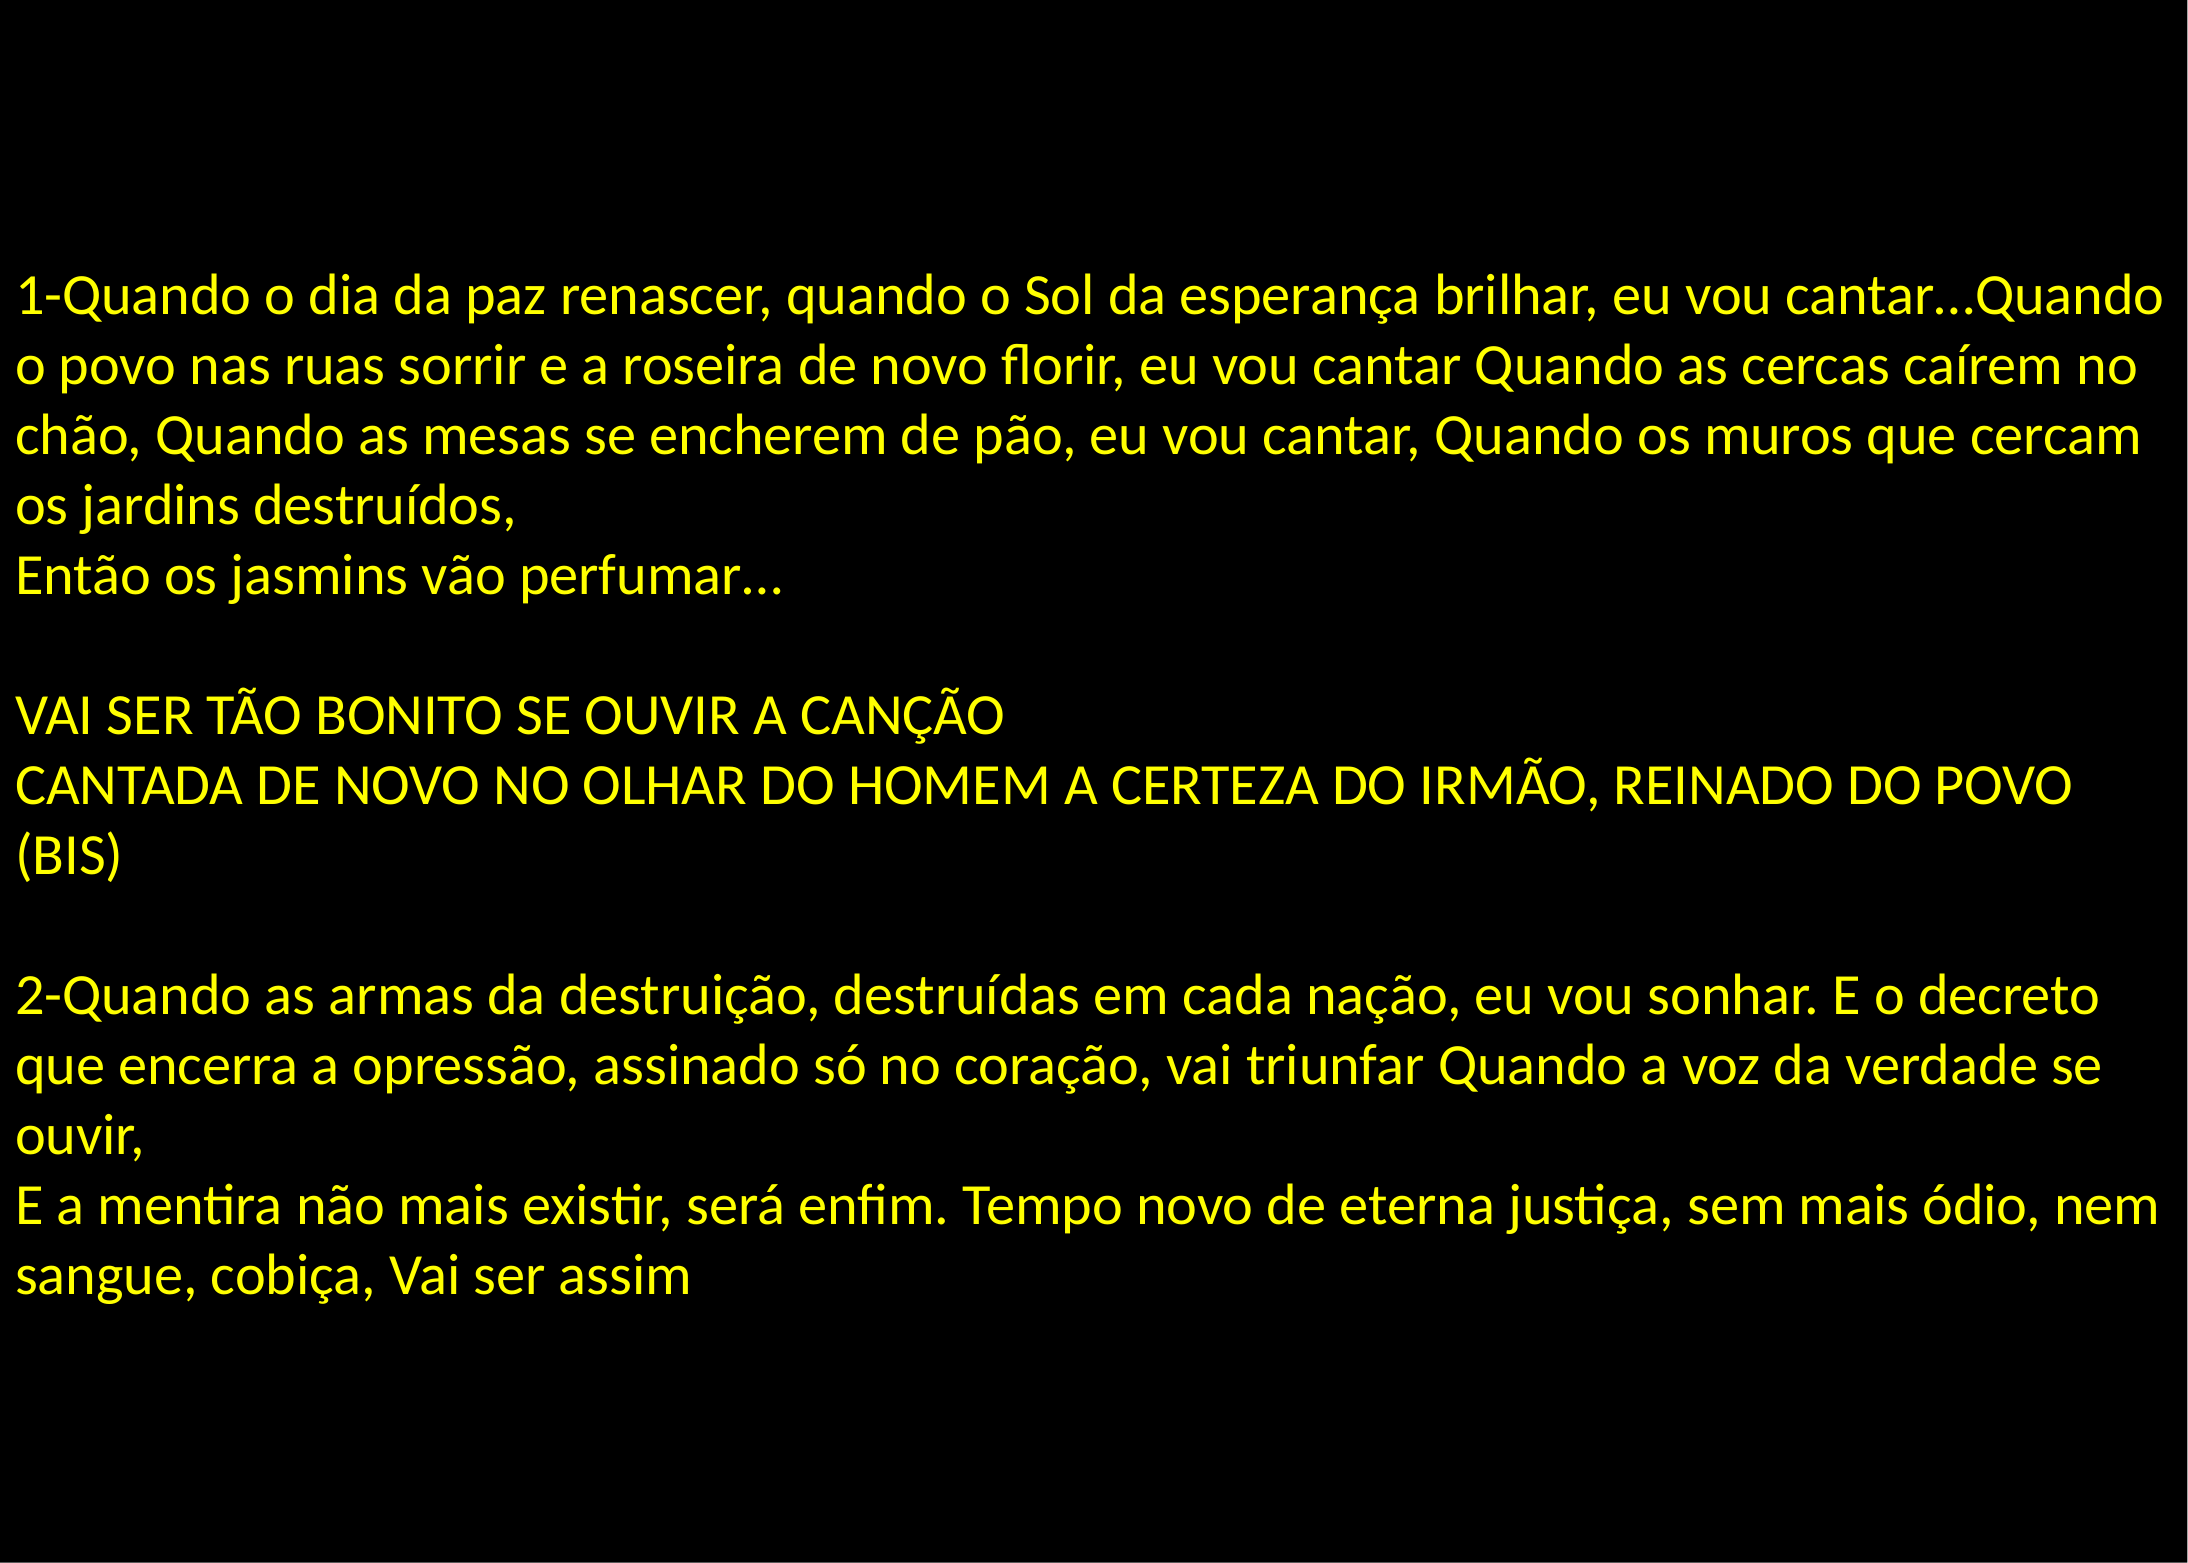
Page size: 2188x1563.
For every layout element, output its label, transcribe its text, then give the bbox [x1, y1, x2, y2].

title 1-Quando o dia da paz renascer, quando o Sol da esperança brilhar, eu vou cantar…Quando o povo nas ruas sorrir e a roseira de novo florir, eu vou cantar Quando as cercas caírem no chão, Quando as mesas se encherem de pão, eu vou cantar, Quando os muros que cercam os jardins destruídos, Então os jasmins vão perfumar… VAI SER TÃO BONITO SE OUVIR A CANÇÃO CANTADA DE NOVO NO OLHAR DO HOMEM A CERTEZA DO IRMÃO, REINADO DO POVO (BIS) 2-Quando as armas da destruição, destruídas em cada nação, eu vou sonhar. E o decreto que encerra a opressão, assinado só no coração, vai triunfar Quando a voz da verdade se ouvir, E a mentira não mais existir, será enfim. Tempo novo de eterna justiça, sem mais ódio, nem sangue, cobiça, Vai ser assim [0, 0, 2188, 1563]
